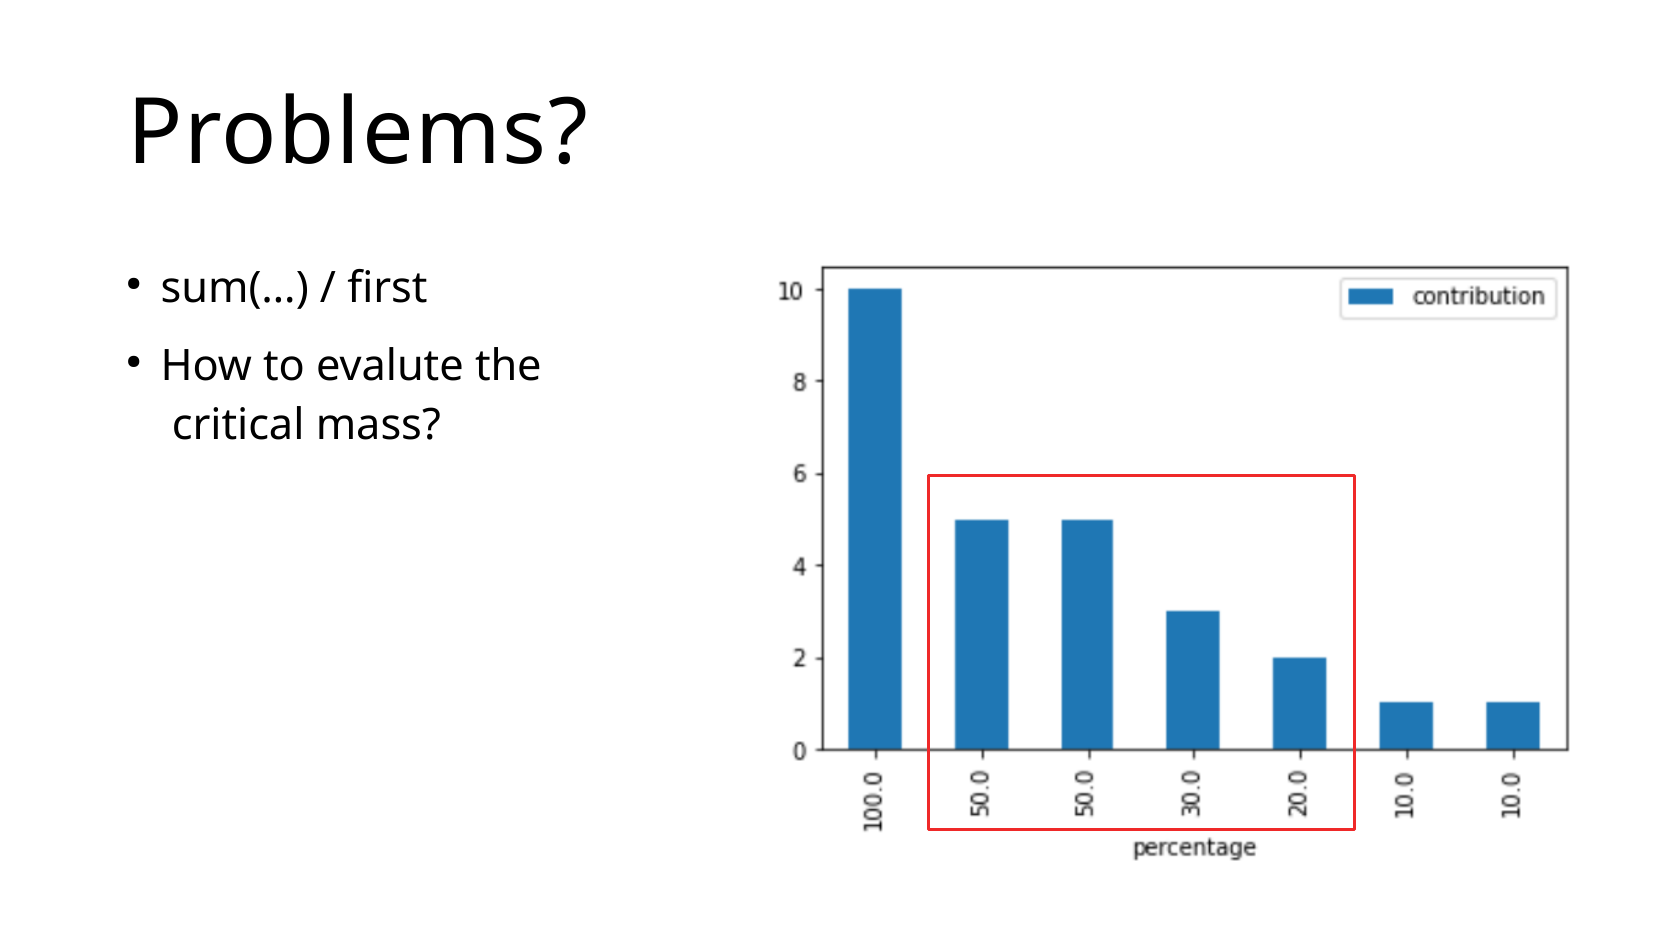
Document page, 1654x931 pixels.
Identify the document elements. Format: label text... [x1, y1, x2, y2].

title Problems? [127, 69, 1565, 187]
list sum(…) / first How to evalute the critical mass? [114, 255, 763, 454]
picture [763, 251, 1602, 878]
